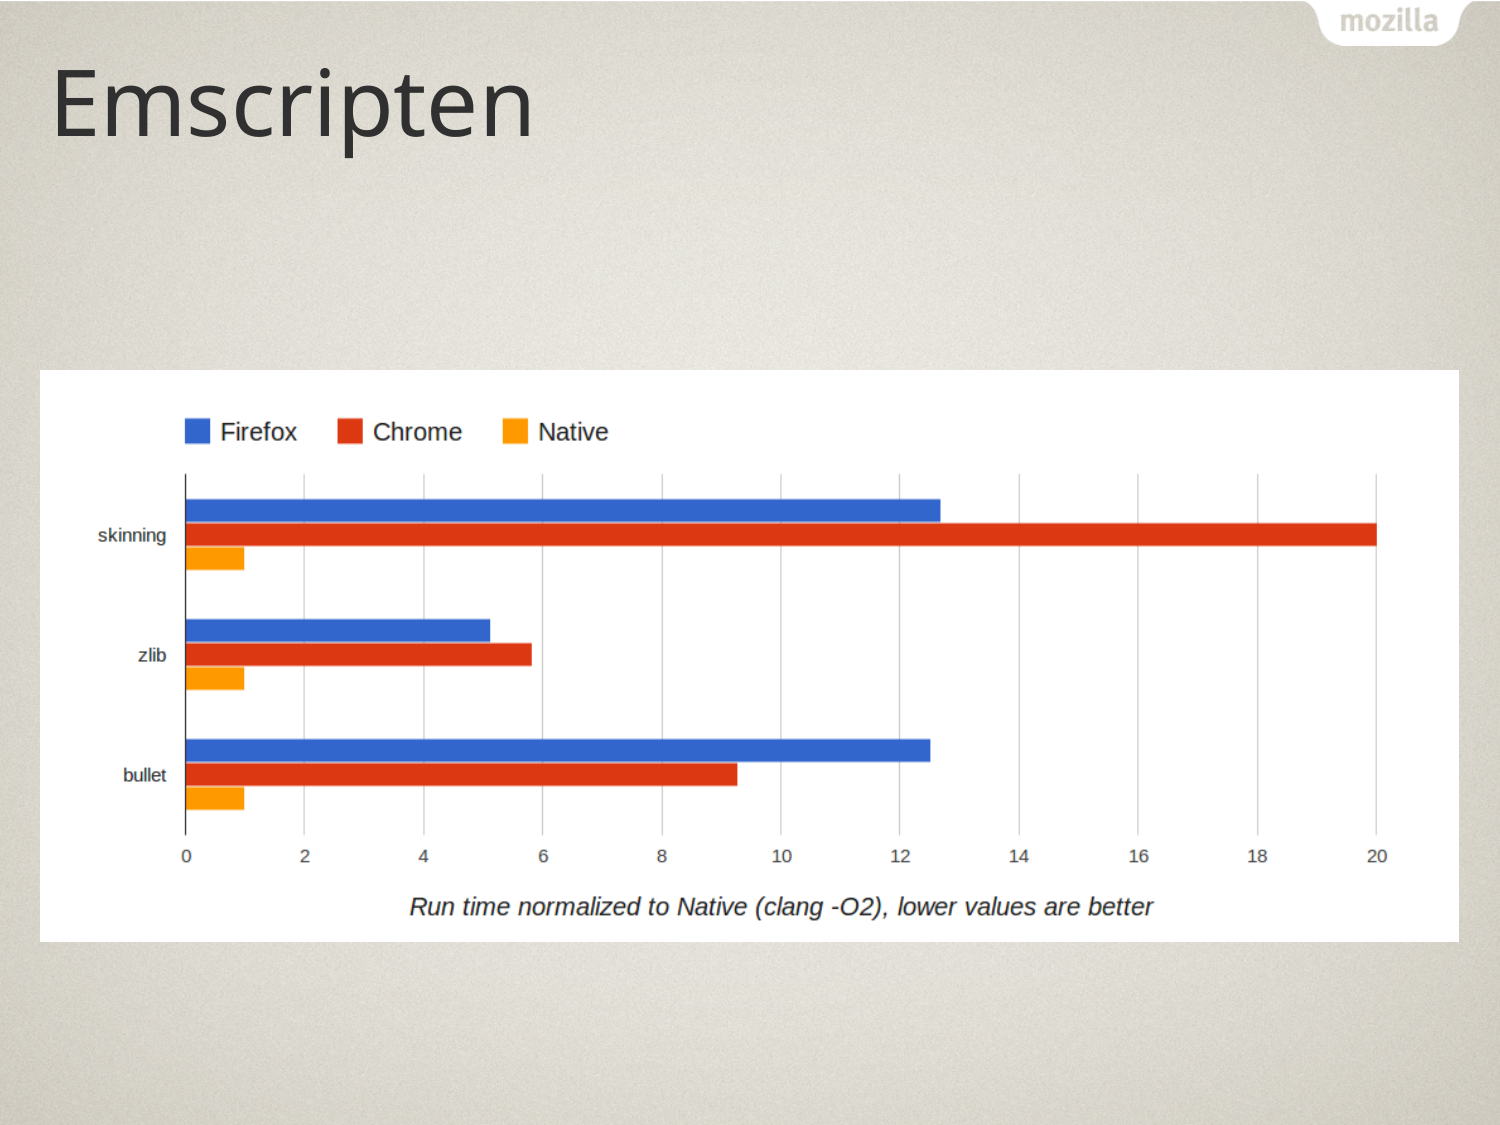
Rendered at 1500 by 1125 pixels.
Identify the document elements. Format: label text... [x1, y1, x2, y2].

picture [0, 0, 1500, 1125]
title Emscripten [40, 0, 1459, 216]
